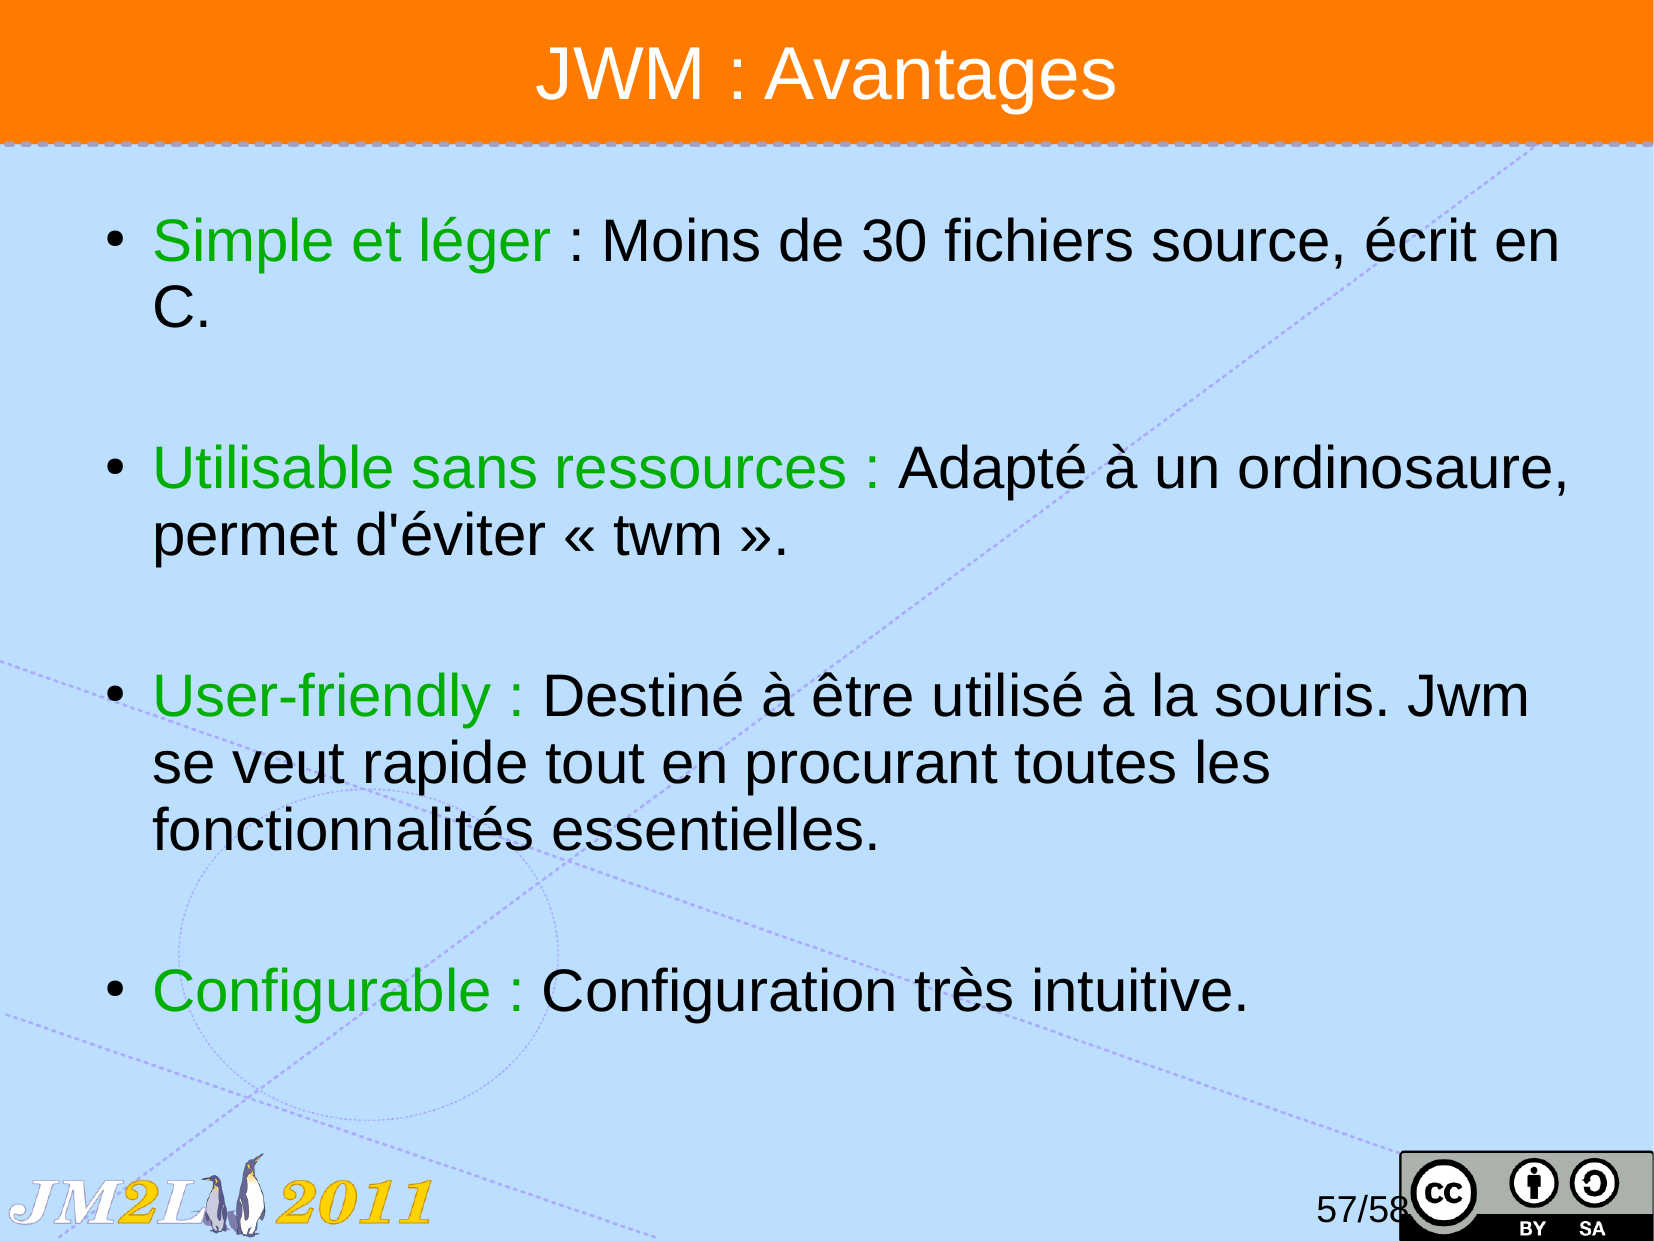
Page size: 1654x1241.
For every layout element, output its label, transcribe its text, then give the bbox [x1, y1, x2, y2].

list Simple et léger : Moins de 30 fichiers source, écrit en C. Utilisable sans ressources : Adapté à un ordinosaure, permet d'éviter « twm ». User-friendly : Destiné à être utilisé à la souris. Jwm se veut rapide tout en procurant toutes les fonctionnalités essentielles. Configurable : Configuration très intuitive. [88, 206, 1577, 1026]
title JWM : Avantages [29, 0, 1625, 148]
picture [0, 0, 1654, 1241]
